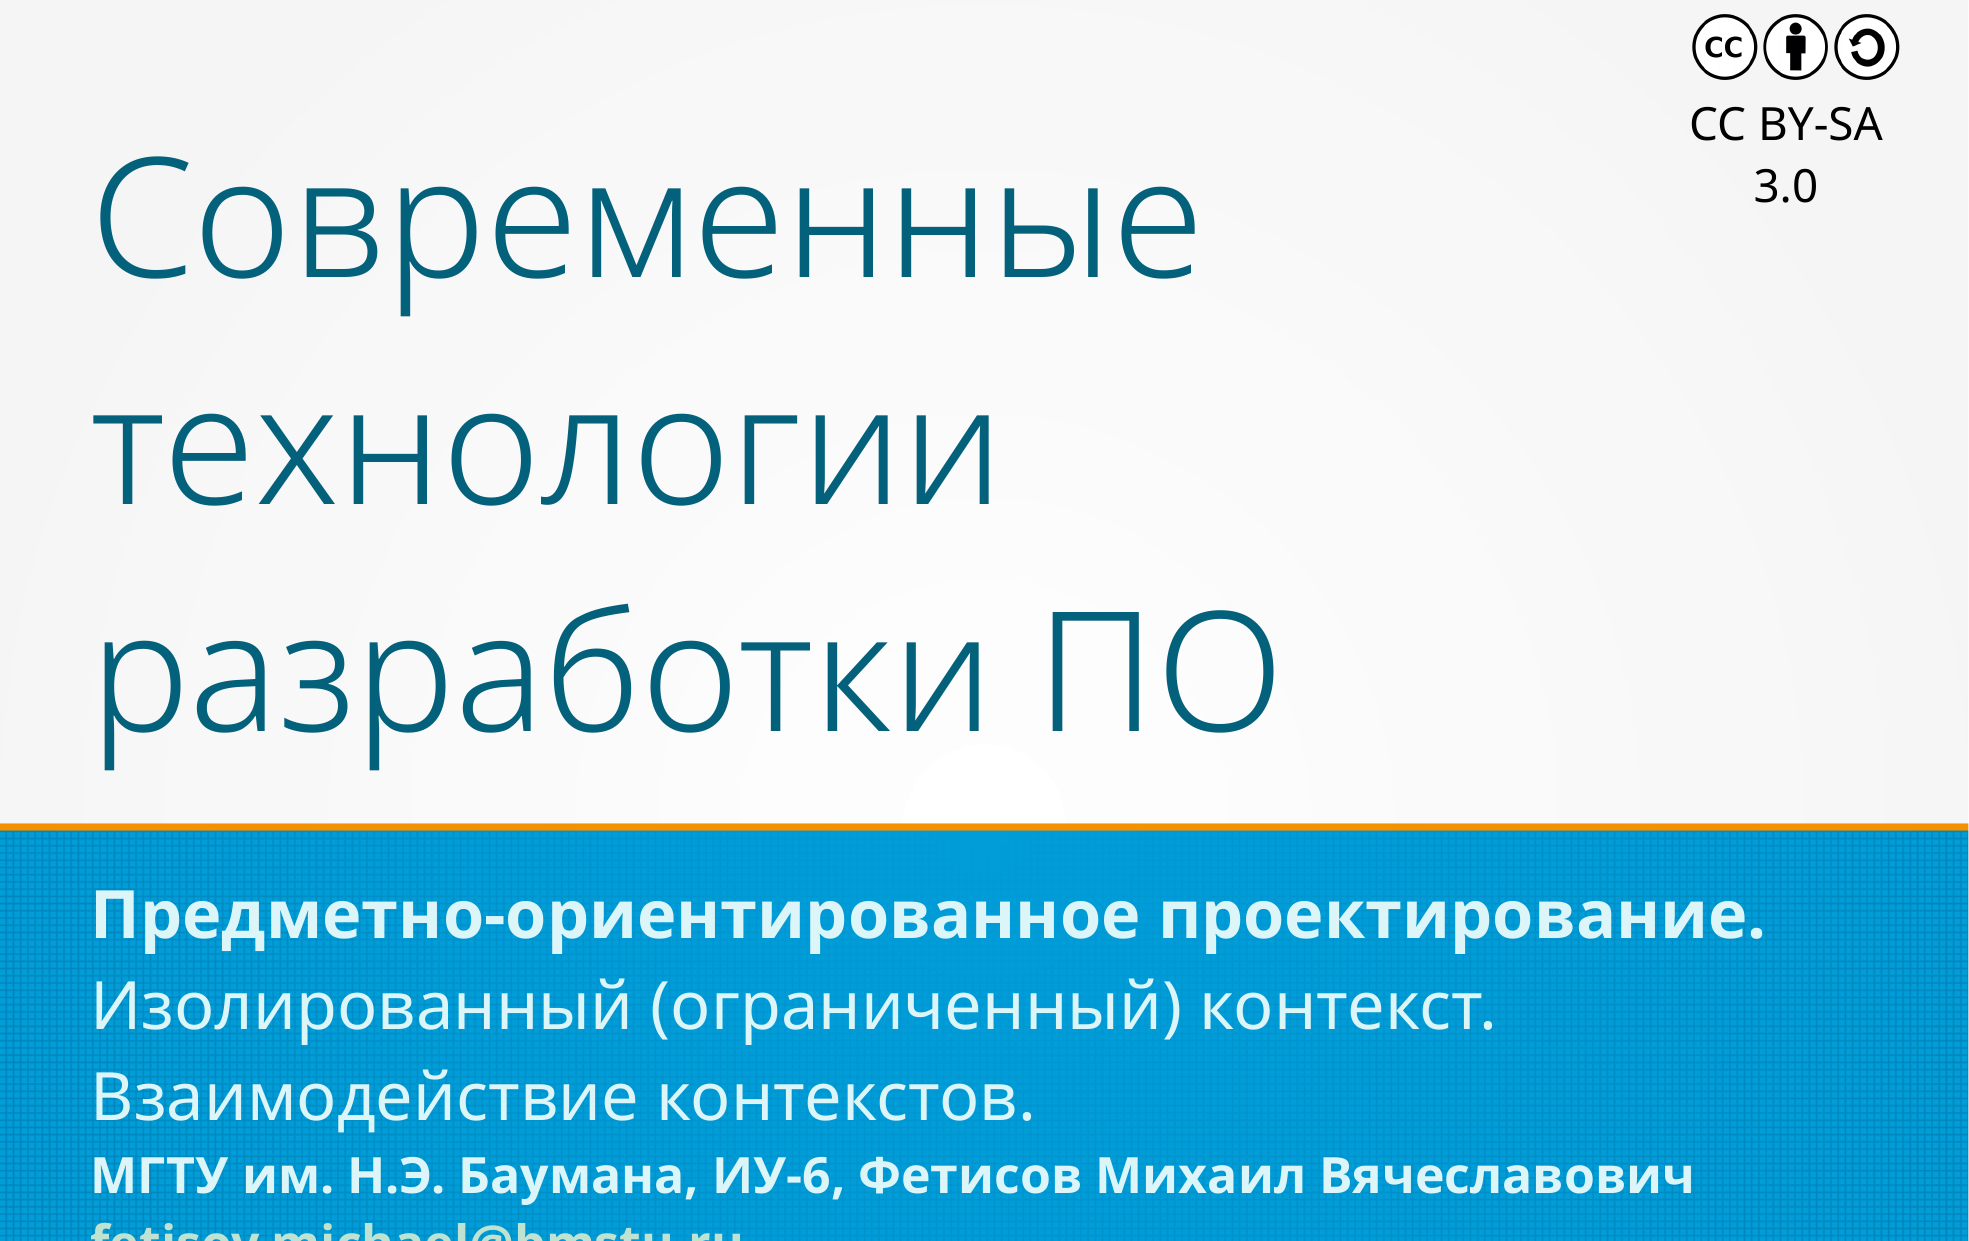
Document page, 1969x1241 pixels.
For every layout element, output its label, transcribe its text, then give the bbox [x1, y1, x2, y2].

picture [0, 0, 1969, 830]
subtitle Предметно-ориентированное проектирование. Изолированный (ограниченный) контекст. Взаимодействие контекстов. МГТУ им. Н.Э. Баумана, ИУ-6, Фетисов Михаил Вячеславович fetisov.michael@bmstu.ru [90, 867, 1969, 1241]
text_box CC BY-SA 3.0 [1683, 94, 1949, 213]
title Современные технологии разработки ПО [90, 49, 1862, 781]
